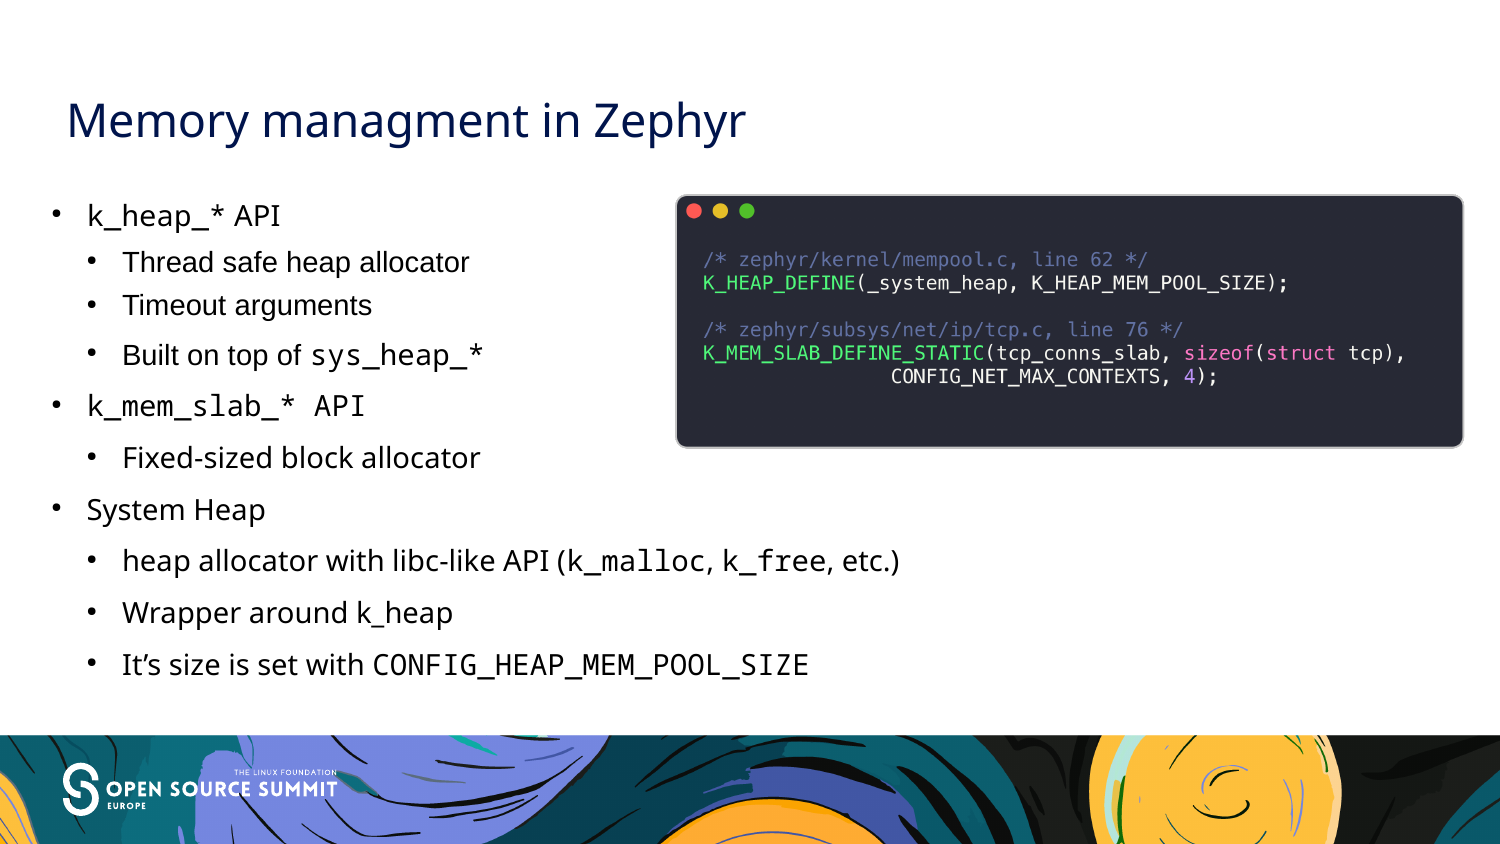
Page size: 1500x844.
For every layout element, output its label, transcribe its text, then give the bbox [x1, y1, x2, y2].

title Memory managment in Zephyr [51, 72, 1449, 167]
list k_heap_* API Thread safe heap allocator Timeout arguments Built on top of sys_heap_* k_mem_slab_* API Fixed-sized block allocator System Heap heap allocator with libc-like API (k_malloc, k_free, etc.) Wrapper around k_heap It’s size is set with CONFIG_HEAP_MEM_POOL_SIZE [51, 189, 938, 844]
picture [0, 0, 1500, 844]
